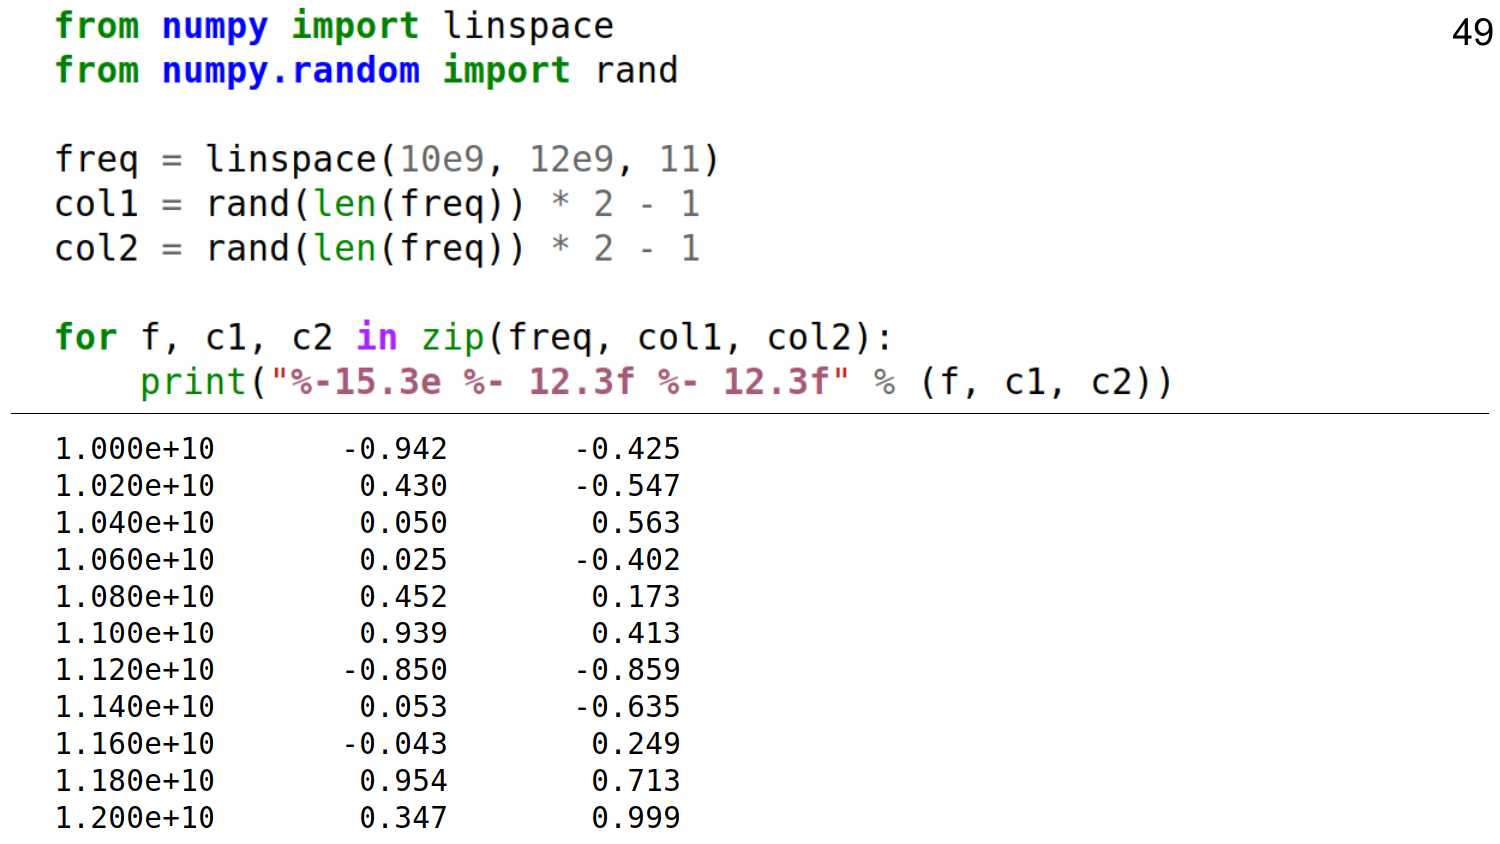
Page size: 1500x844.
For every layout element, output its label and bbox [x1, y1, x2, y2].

picture [47, 428, 689, 835]
picture [47, 2, 1181, 413]
